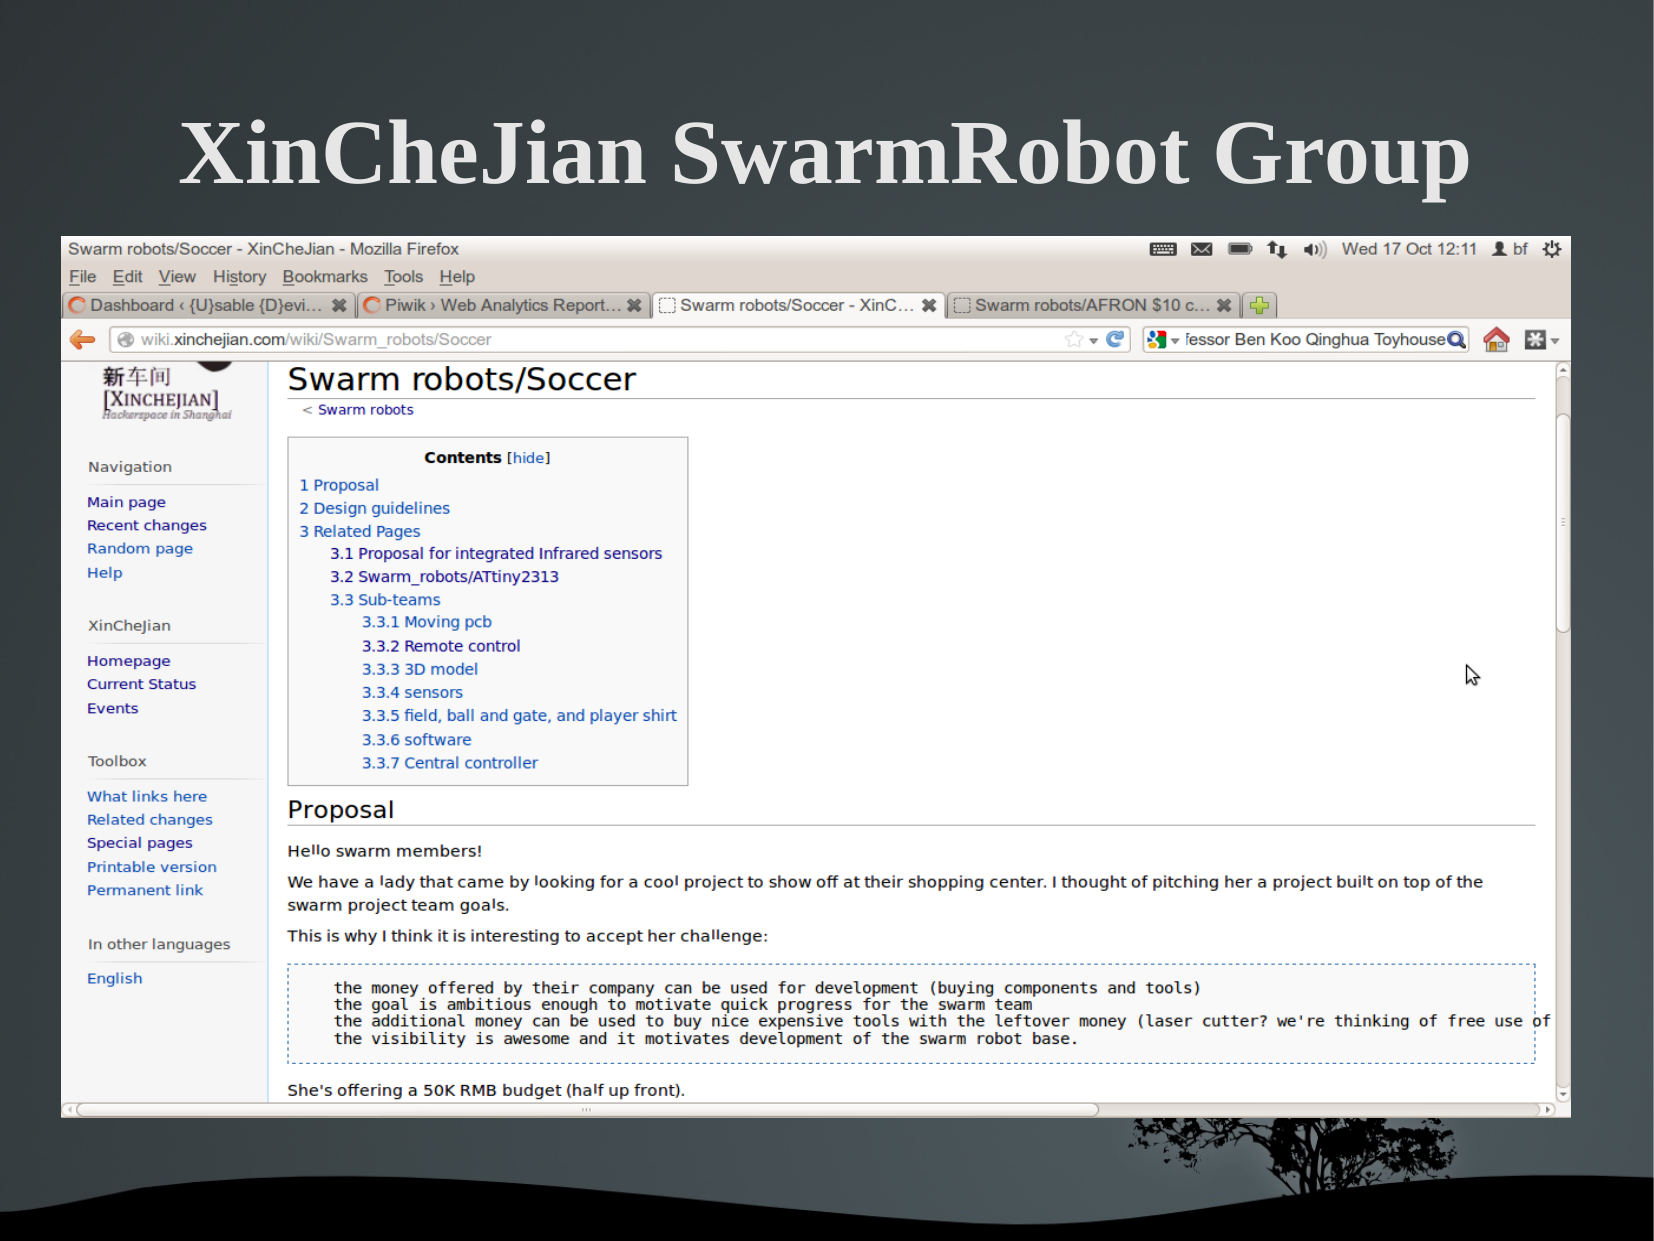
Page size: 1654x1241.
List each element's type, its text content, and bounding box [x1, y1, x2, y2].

picture [0, 0, 1654, 1241]
title XinCheJian SwarmRobot Group [82, 49, 1571, 236]
